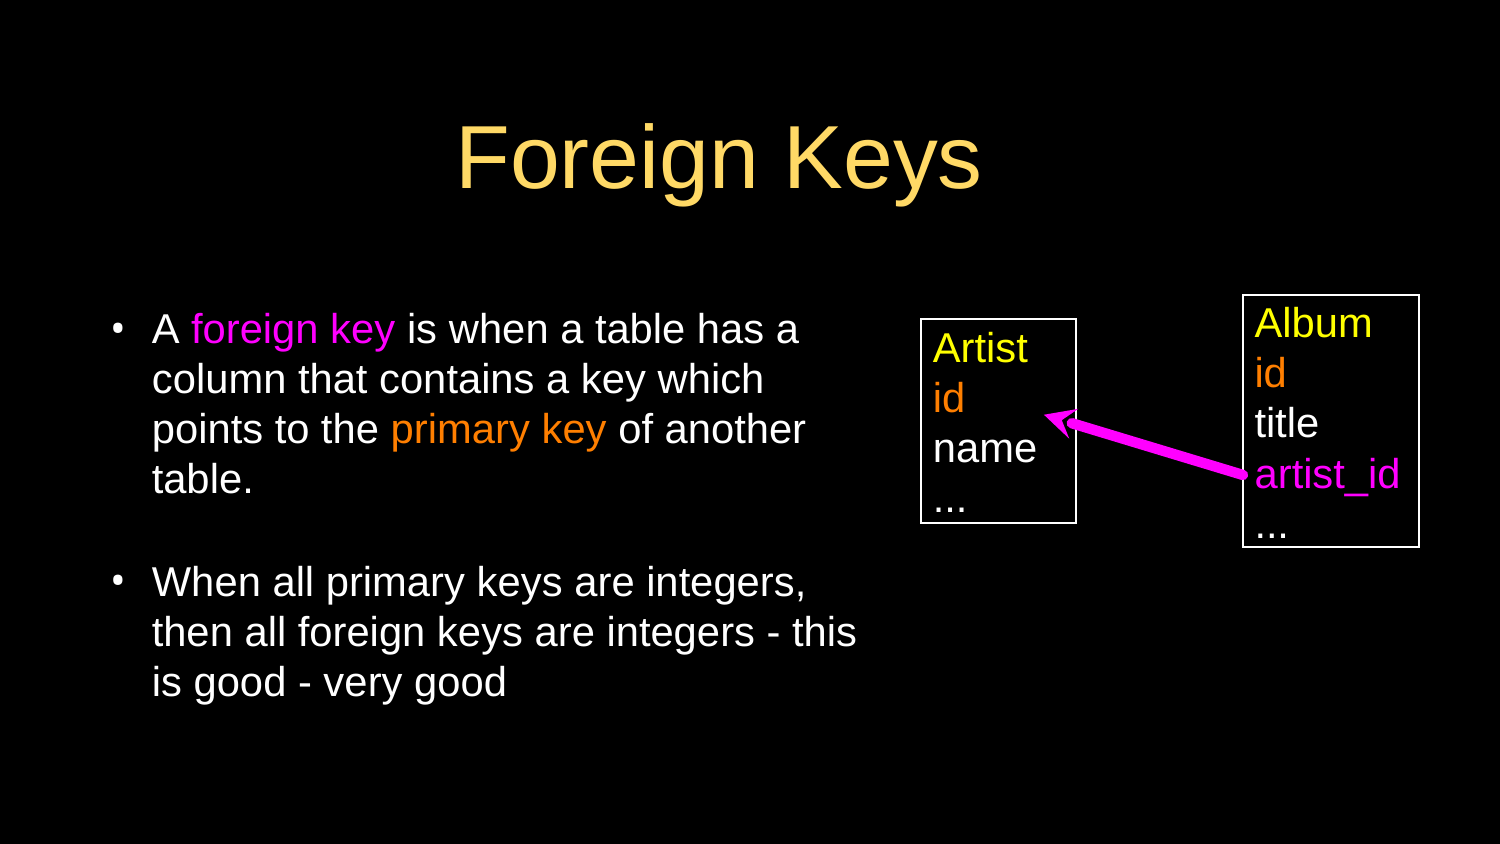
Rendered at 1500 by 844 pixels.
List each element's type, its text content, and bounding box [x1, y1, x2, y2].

title Foreign Keys [106, 71, 1332, 235]
list A foreign key is when a table has a column that contains a key which points to the primary key of another table. When all primary keys are integers, then all foreign keys are integers - this is good - very good [106, 240, 883, 767]
text_box Artist id name ... [921, 319, 1077, 524]
text_box Album id title artist_id ... [1242, 295, 1419, 548]
